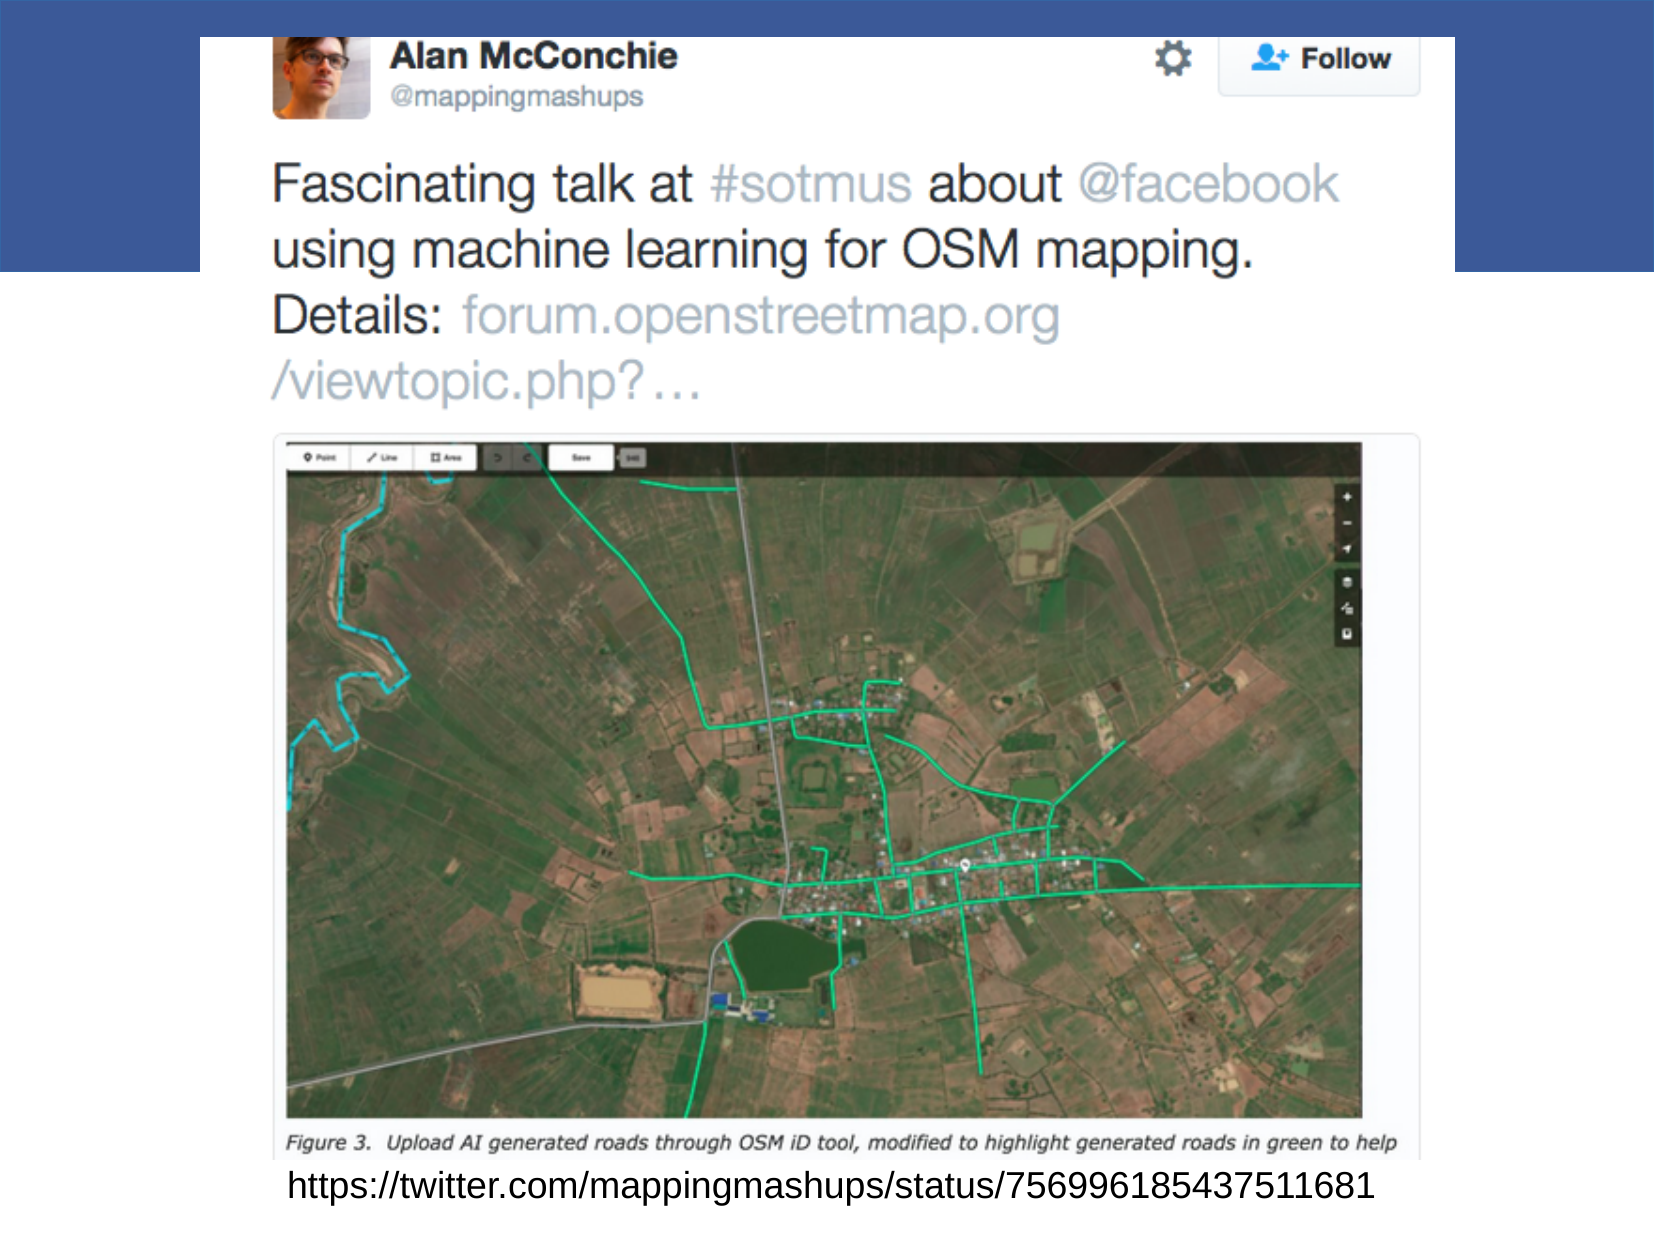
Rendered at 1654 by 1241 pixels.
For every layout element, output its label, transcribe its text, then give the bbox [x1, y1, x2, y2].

text_box https://twitter.com/mappingmashups/status/756996185437511681 [272, 1157, 1394, 1215]
text_box [0, 0, 1654, 272]
picture [200, 37, 1455, 1160]
